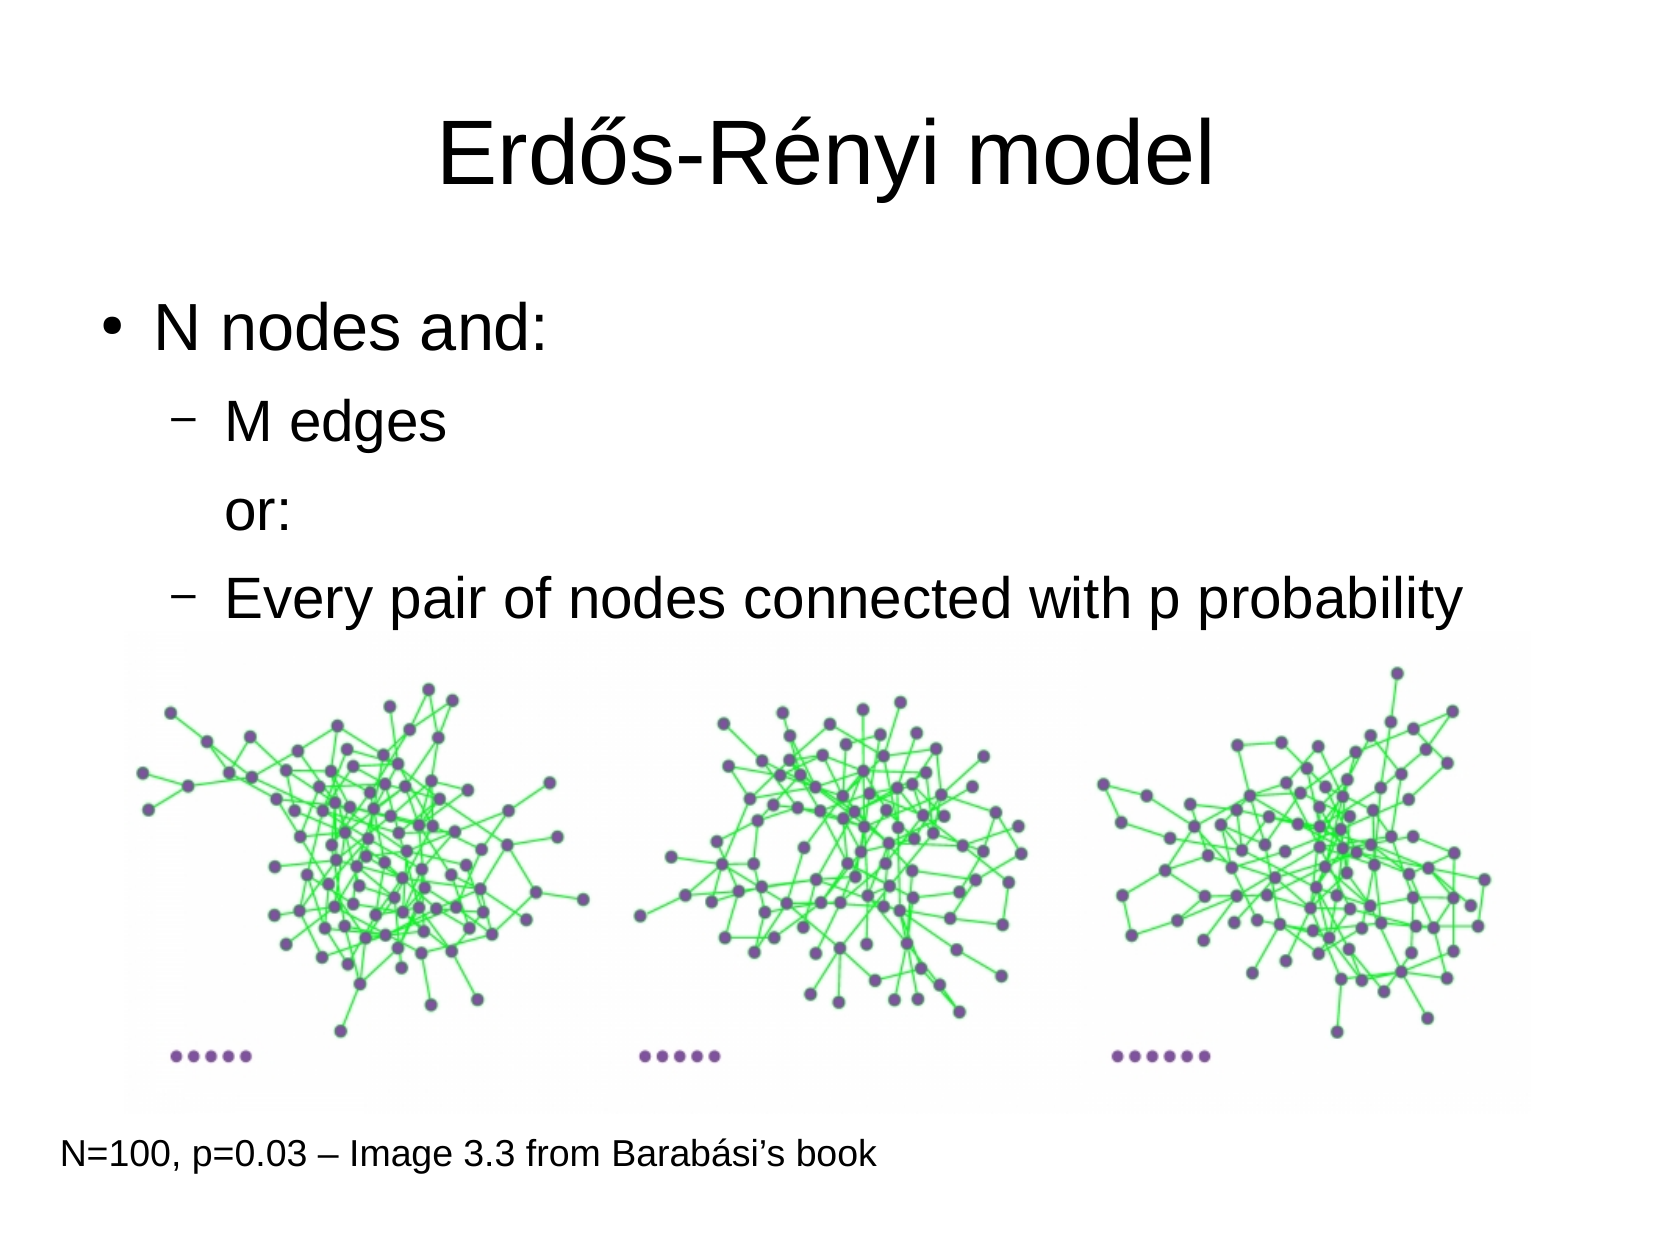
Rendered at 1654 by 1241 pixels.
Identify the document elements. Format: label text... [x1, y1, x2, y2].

text_box [59, 105, 1571, 631]
text_box N=100, p=0.03 – Image 3.3 from Barabási’s book [45, 1125, 1591, 1182]
list N nodes and: M edges or: Every pair of nodes connected with p probability [82, 290, 1571, 1010]
picture [124, 1010, 1531, 1114]
title Erdős-Rényi model [82, 49, 1571, 257]
